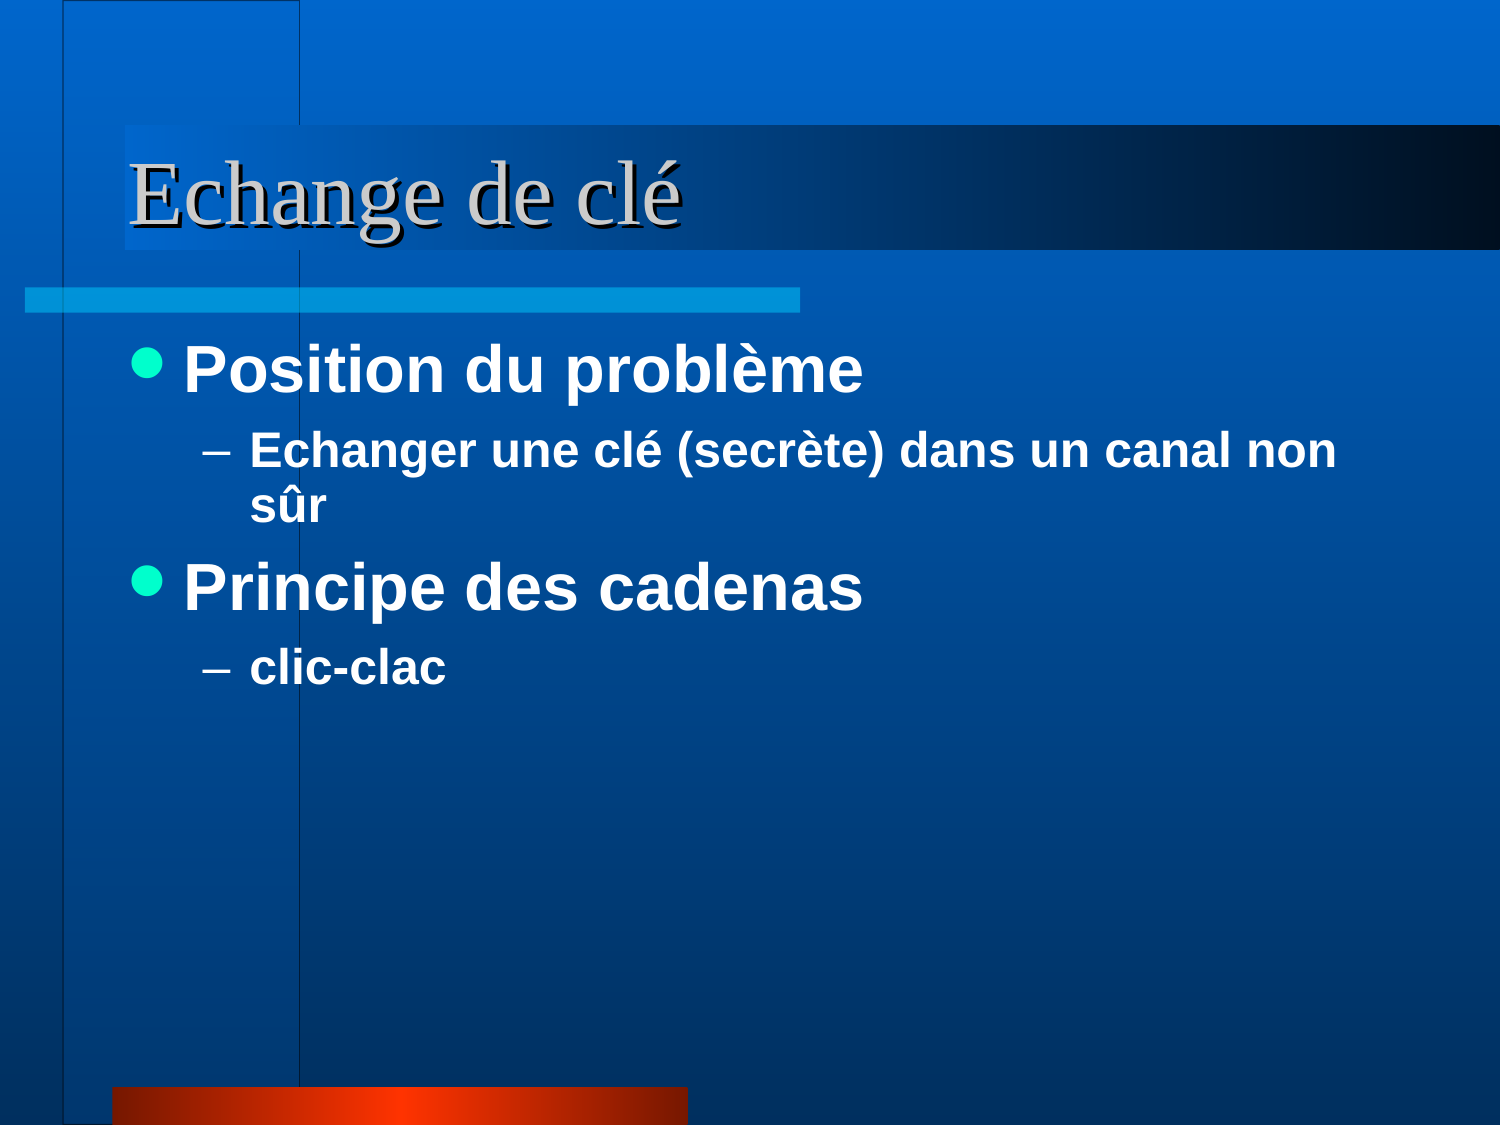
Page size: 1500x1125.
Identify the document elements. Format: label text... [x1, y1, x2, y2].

title Echange de clé [112, 99, 1388, 288]
list Position du problème Echanger une clé (secrète) dans un canal non sûr Principe des cadenas clic-clac [112, 324, 1388, 1001]
